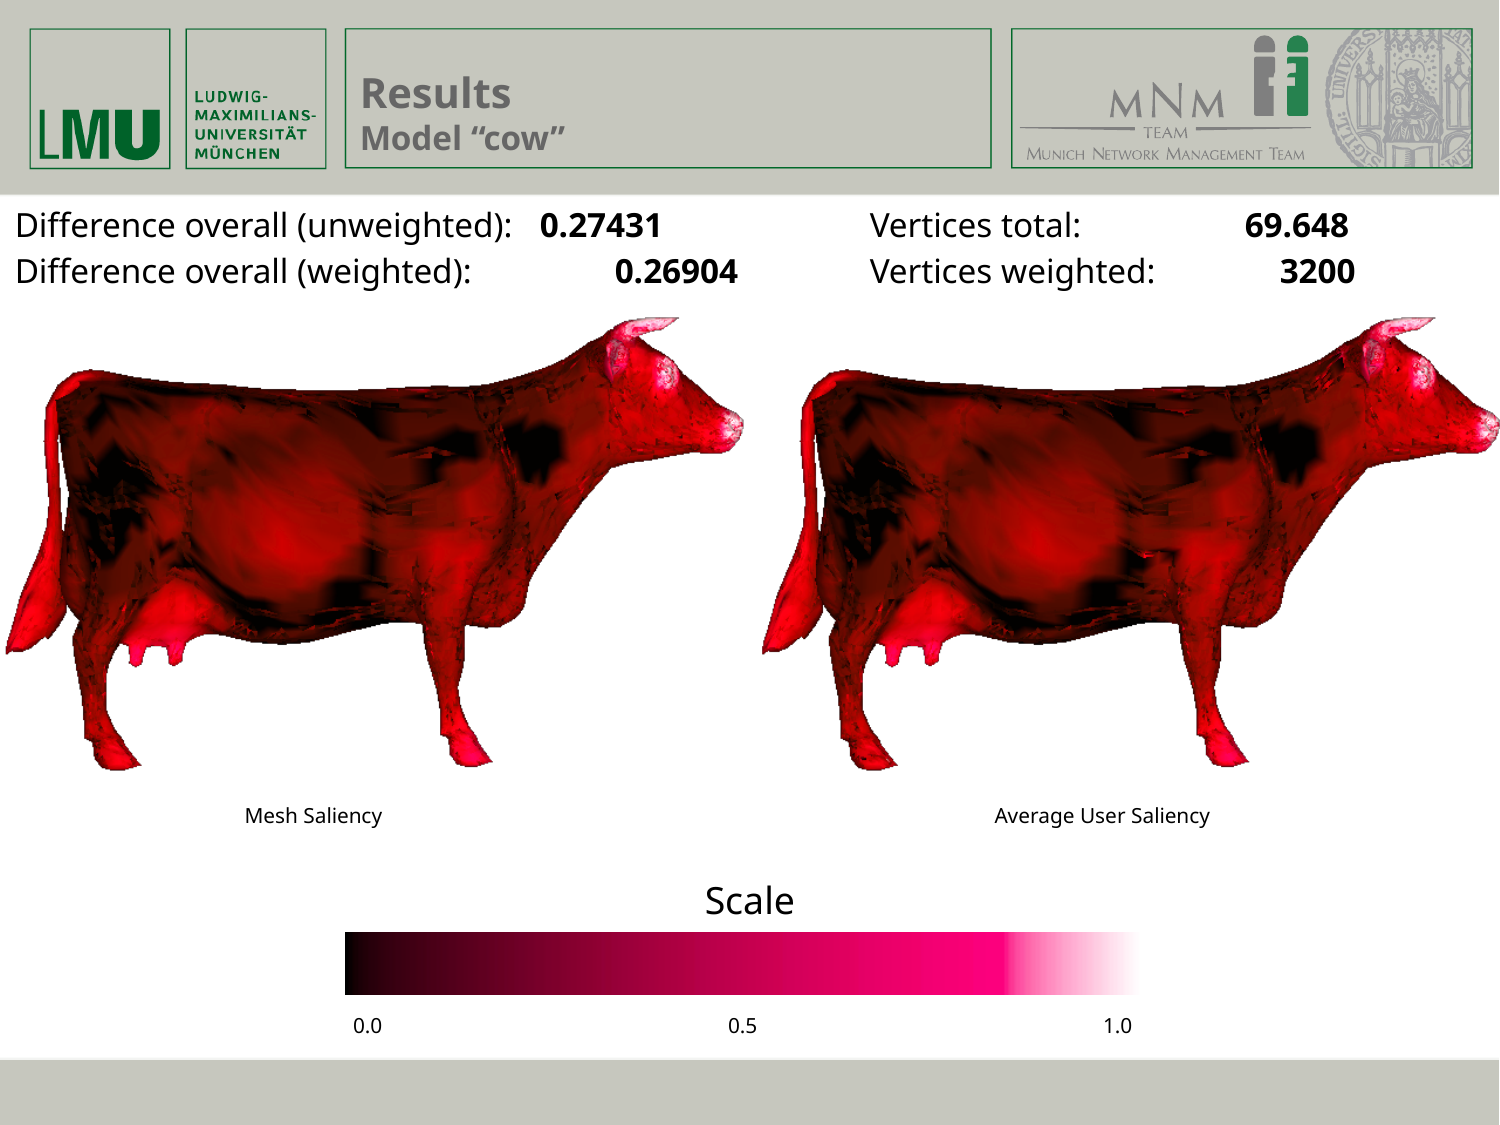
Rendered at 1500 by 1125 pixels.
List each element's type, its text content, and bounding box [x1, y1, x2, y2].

picture [0, 1058, 1499, 1125]
text_box Scale [345, 870, 1156, 933]
text_box Mesh Saliency Average User Saliency [30, 795, 1425, 841]
text_box 0.0 0.5 1.0 [255, 1005, 1231, 1051]
text_box Results Model “cow” [345, 59, 986, 165]
picture [0, 0, 1499, 196]
text_box Vertices total: 69.648 Vertices weighted: 3200 [855, 195, 1500, 300]
picture [345, 933, 1141, 995]
text_box Difference overall (unweighted): 0.27431 Difference overall (weighted): 0.26904 [0, 195, 841, 300]
picture [0, 314, 1500, 773]
